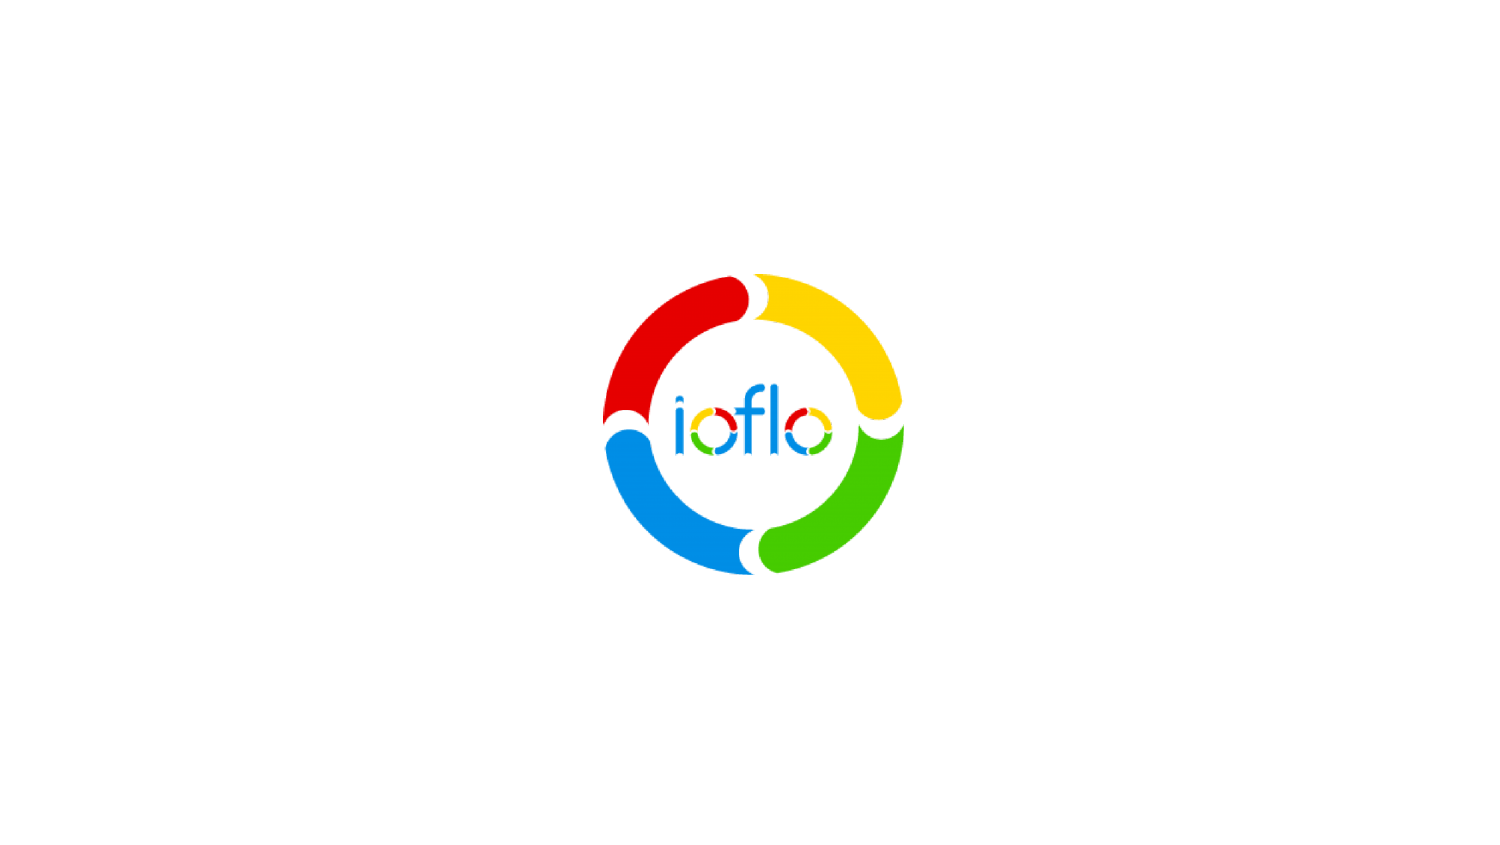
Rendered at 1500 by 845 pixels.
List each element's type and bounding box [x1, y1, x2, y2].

picture [603, 274, 904, 575]
